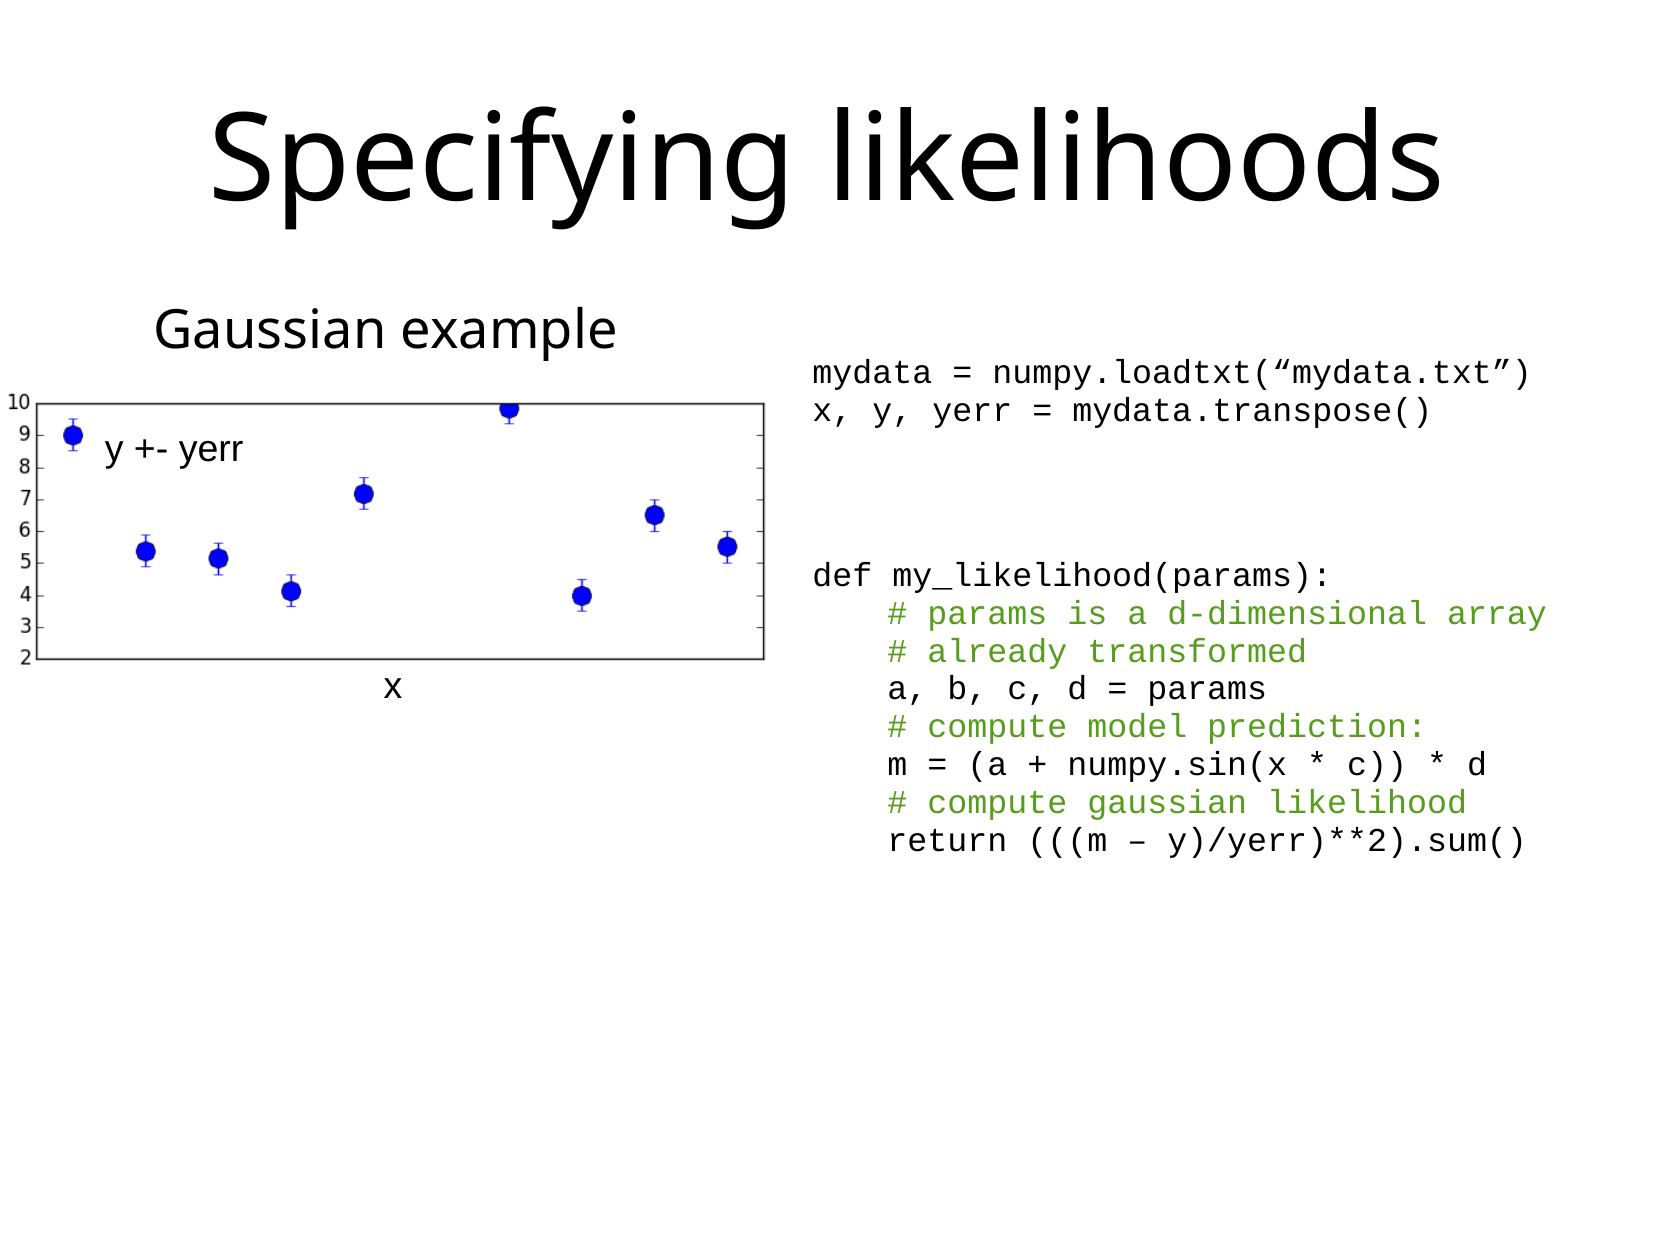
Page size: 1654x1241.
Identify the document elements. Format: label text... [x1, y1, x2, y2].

text_box x [310, 657, 476, 715]
title Specifying likelihoods [82, 49, 1571, 257]
picture [5, 390, 771, 675]
text_box mydata = numpy.loadtxt(“mydata.txt”) x, y, yerr = mydata.transpose() def my_likelihood(params): # params is a d-dimensional array # already transformed a, b, c, d = params # compute model prediction: m = (a + numpy.sin(x * c)) * d # compute gaussian likelihood return (((m – y)/yerr)**2).sum() [797, 348, 1654, 954]
text_box y +- yerr [90, 420, 316, 519]
list Gaussian example [82, 290, 1571, 1010]
